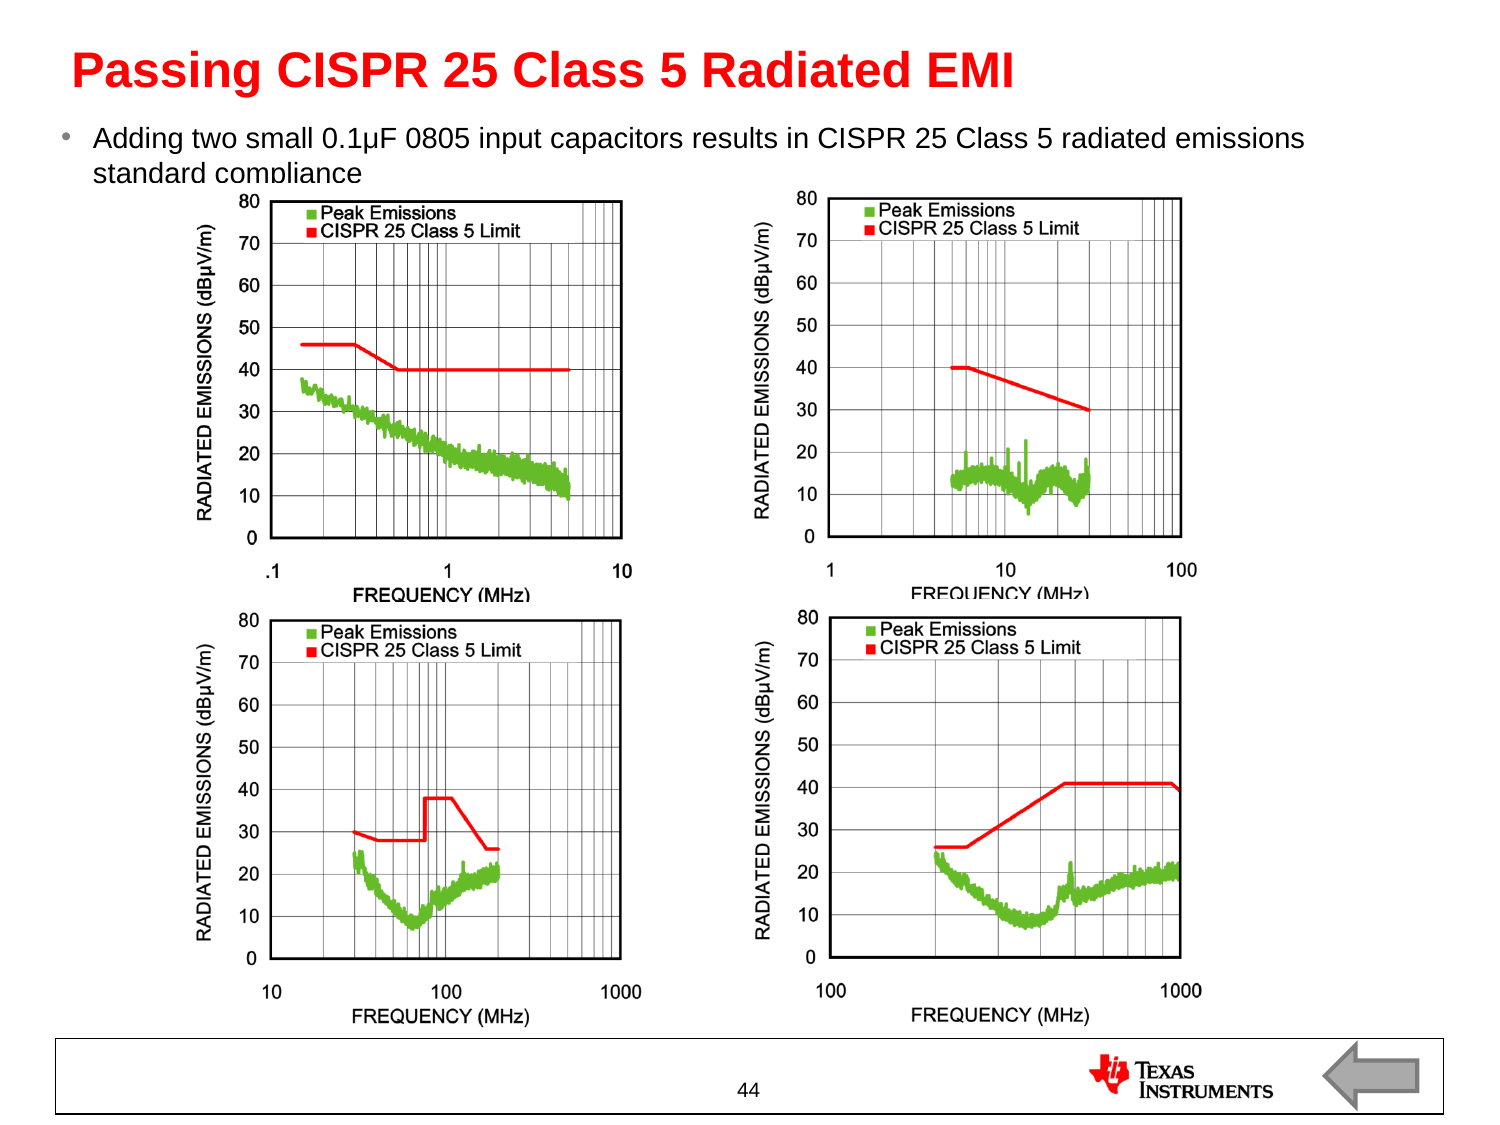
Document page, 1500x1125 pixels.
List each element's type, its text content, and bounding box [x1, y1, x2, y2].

text_box Adding two small 0.1μF 0805 input capacitors results in CISPR 25 Class 5 radiated emissions standard compliance [46, 111, 1422, 376]
picture [1087, 1052, 1274, 1099]
picture [698, 180, 1229, 1035]
text_box <numero> [715, 1069, 782, 1112]
picture [140, 183, 669, 1036]
title Passing CISPR 25 Class 5 Radiated EMI [56, 0, 1444, 144]
text_box [1324, 1045, 1418, 1107]
